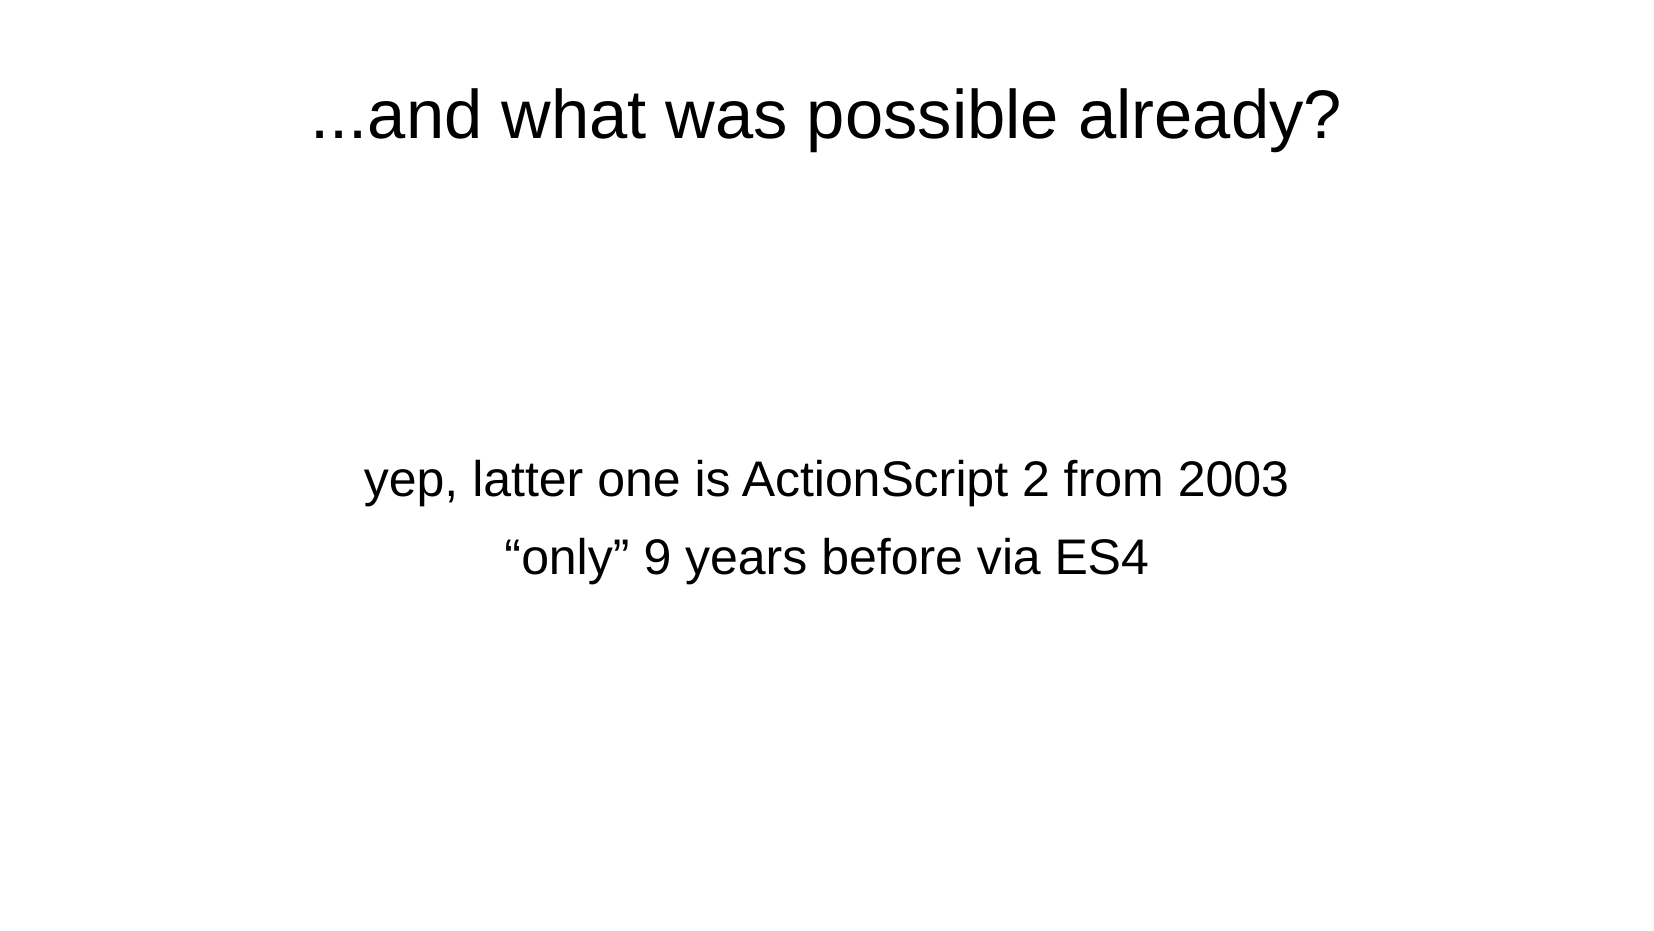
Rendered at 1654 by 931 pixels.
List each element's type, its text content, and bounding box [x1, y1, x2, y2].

list yep, latter one is ActionScript 2 from 2003 “only” 9 years before via ES4 [82, 217, 1571, 758]
title ...and what was possible already? [82, 37, 1571, 193]
